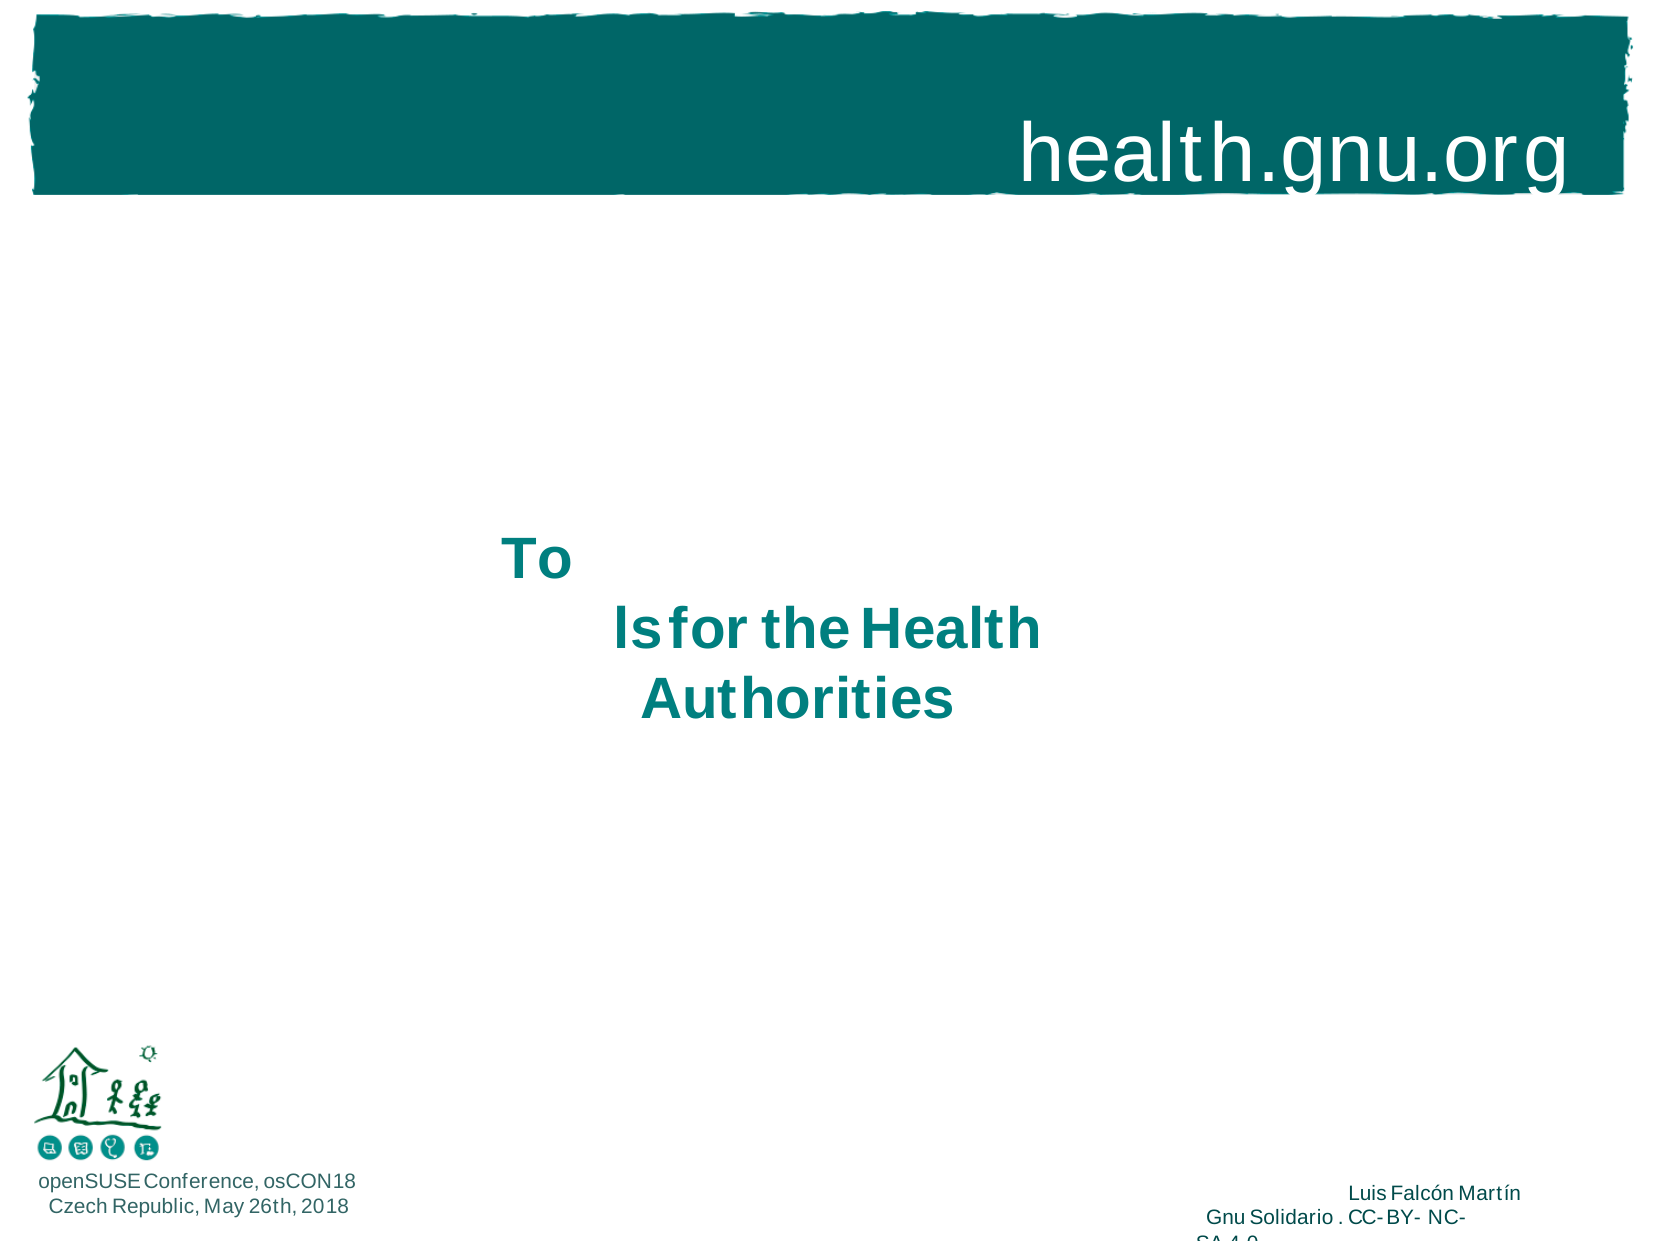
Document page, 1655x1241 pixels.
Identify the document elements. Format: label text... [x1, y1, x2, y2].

text_box openSUSEConference,osCON18 CzechRepublic,May26th,2018 [36, 1167, 361, 1218]
text_box health.gnu.org [1016, 98, 1606, 186]
text_box LuisFalcónMartín GnuSolidario.CC-BY-NC-SA4.0 [1193, 1179, 1531, 1230]
text_box To lsfortheHealth Authorities [499, 519, 1052, 653]
